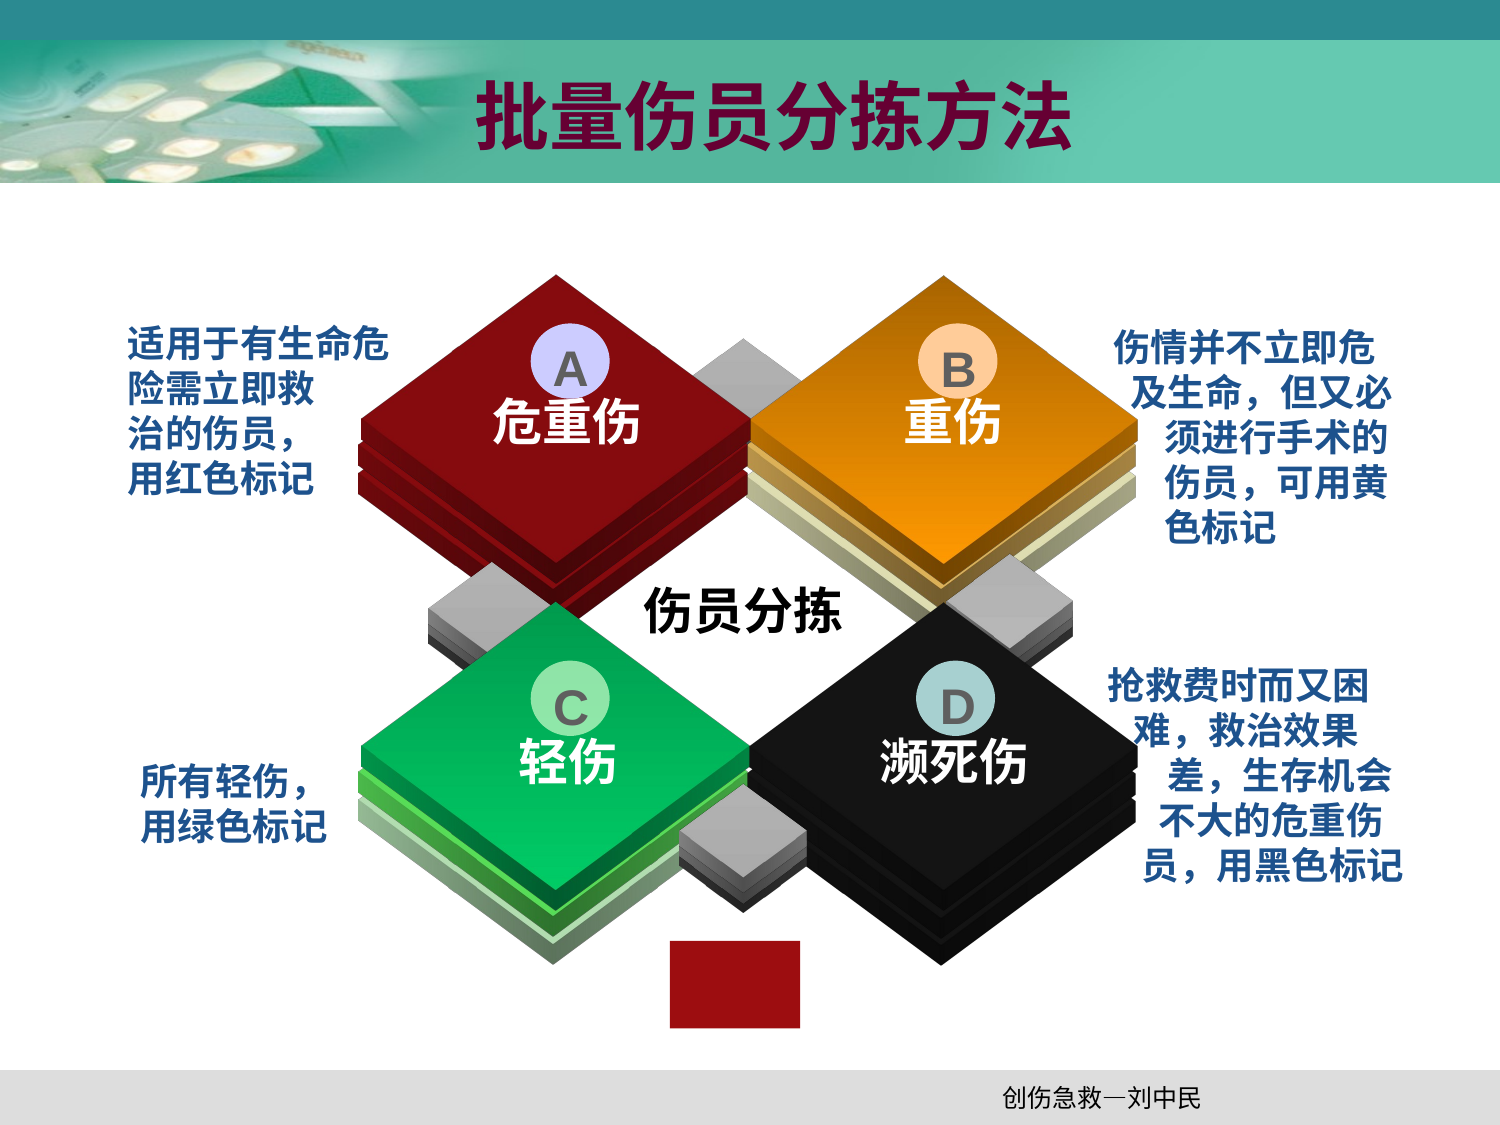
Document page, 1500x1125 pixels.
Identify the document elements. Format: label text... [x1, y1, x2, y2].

text_box 轻伤 [469, 723, 668, 798]
text_box [749, 472, 889, 572]
text_box [752, 575, 1092, 889]
text_box 创伤急救—刘中民 [987, 1074, 1463, 1125]
text_box D [924, 667, 992, 743]
text_box [360, 769, 746, 915]
text_box 适用于有生命危险需立即救 治的伤员， 用红色标记 [112, 312, 431, 508]
text_box 步骤 [669, 940, 801, 1016]
text_box [748, 770, 1092, 917]
text_box [431, 276, 1080, 563]
text_box 所有轻伤， 用绿色标记 [125, 750, 343, 856]
text_box [431, 444, 746, 588]
text_box 濒死伤 [830, 723, 1078, 798]
text_box [360, 797, 679, 943]
text_box A [537, 329, 604, 405]
text_box 伤员分拣 [594, 572, 893, 647]
text_box 伤情并不立即危 及生命，但又必 须进行手术的 伤员，可用黄 色标记 [1080, 316, 1414, 558]
text_box [114, 508, 748, 889]
text_box B [925, 329, 992, 405]
text_box [948, 508, 1080, 647]
text_box 轻伤 [529, 743, 555, 758]
text_box 重伤 [854, 383, 1052, 458]
text_box 危重伤 [443, 383, 691, 458]
text_box [749, 443, 1026, 588]
text_box C [537, 667, 605, 743]
text_box [605, 470, 746, 572]
text_box 抢救费时而又困 难，救治效果 差，生存机会 不大的危重伤 员，用黑色标记 [1092, 654, 1426, 895]
title 批量伤员分拣方法 [87, 62, 1461, 155]
text_box [1027, 484, 1080, 524]
text_box [681, 785, 805, 876]
text_box [807, 827, 1092, 944]
